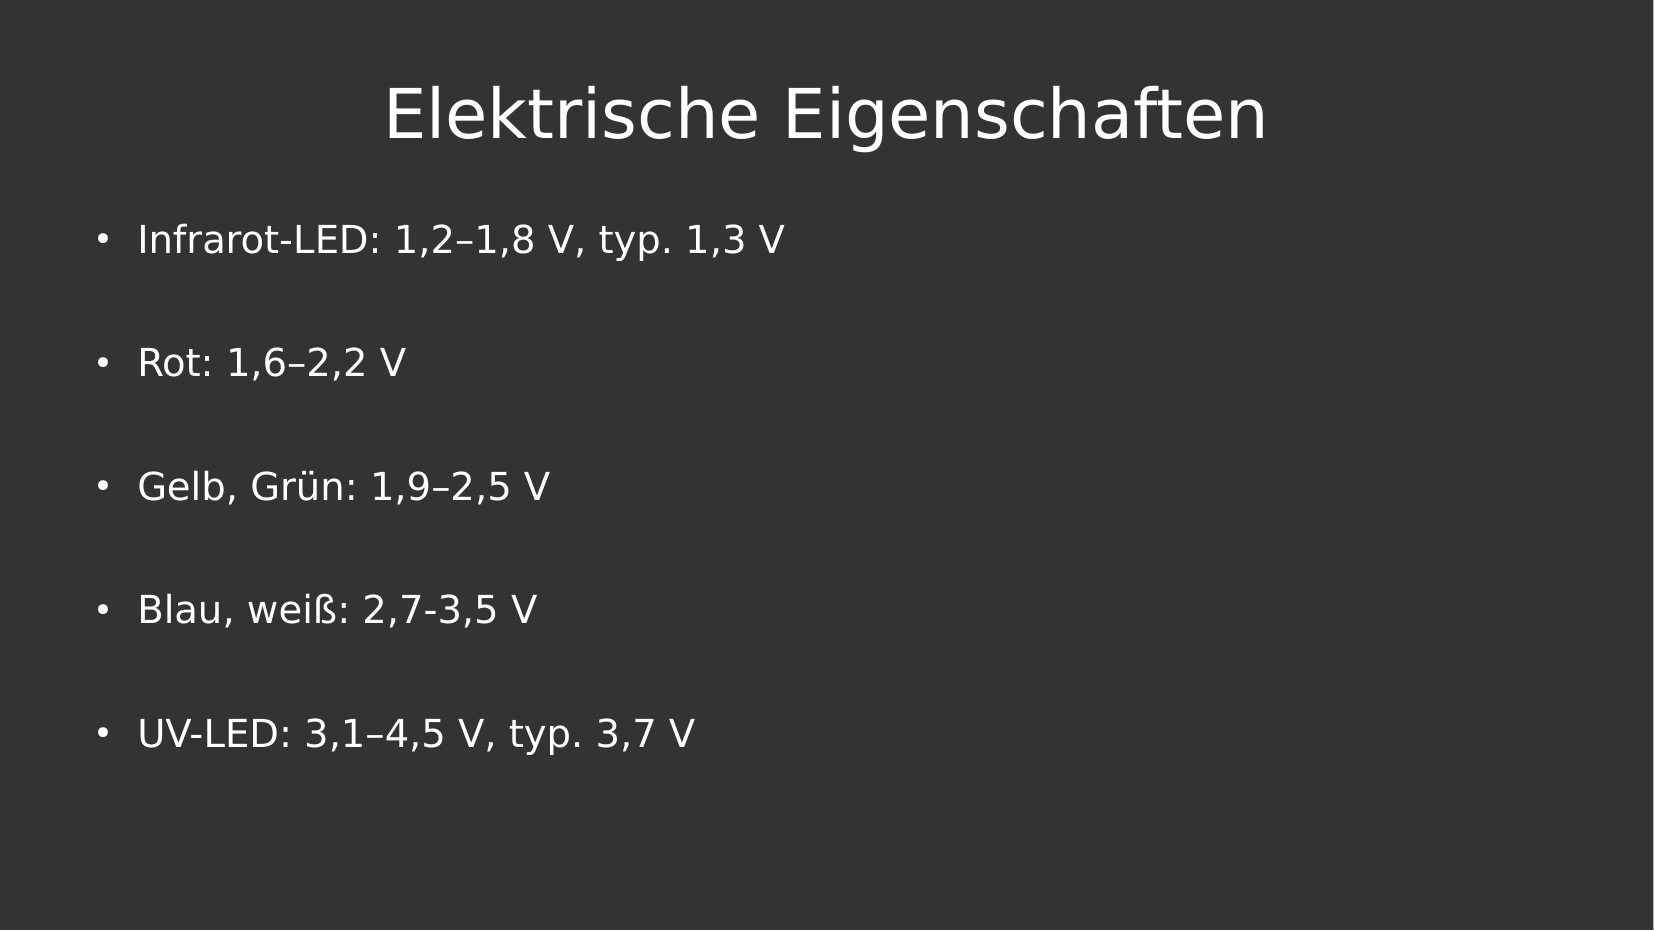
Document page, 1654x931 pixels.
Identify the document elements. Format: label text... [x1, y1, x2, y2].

list Infrarot-LED: 1,2–1,8 V, typ. 1,3 V Rot: 1,6–2,2 V Gelb, Grün: 1,9–2,5 V Blau, weiß: 2,7-3,5 V UV-LED: 3,1–4,5 V, typ. 3,7 V [82, 217, 1571, 758]
title Elektrische Eigenschaften [82, 37, 1571, 193]
